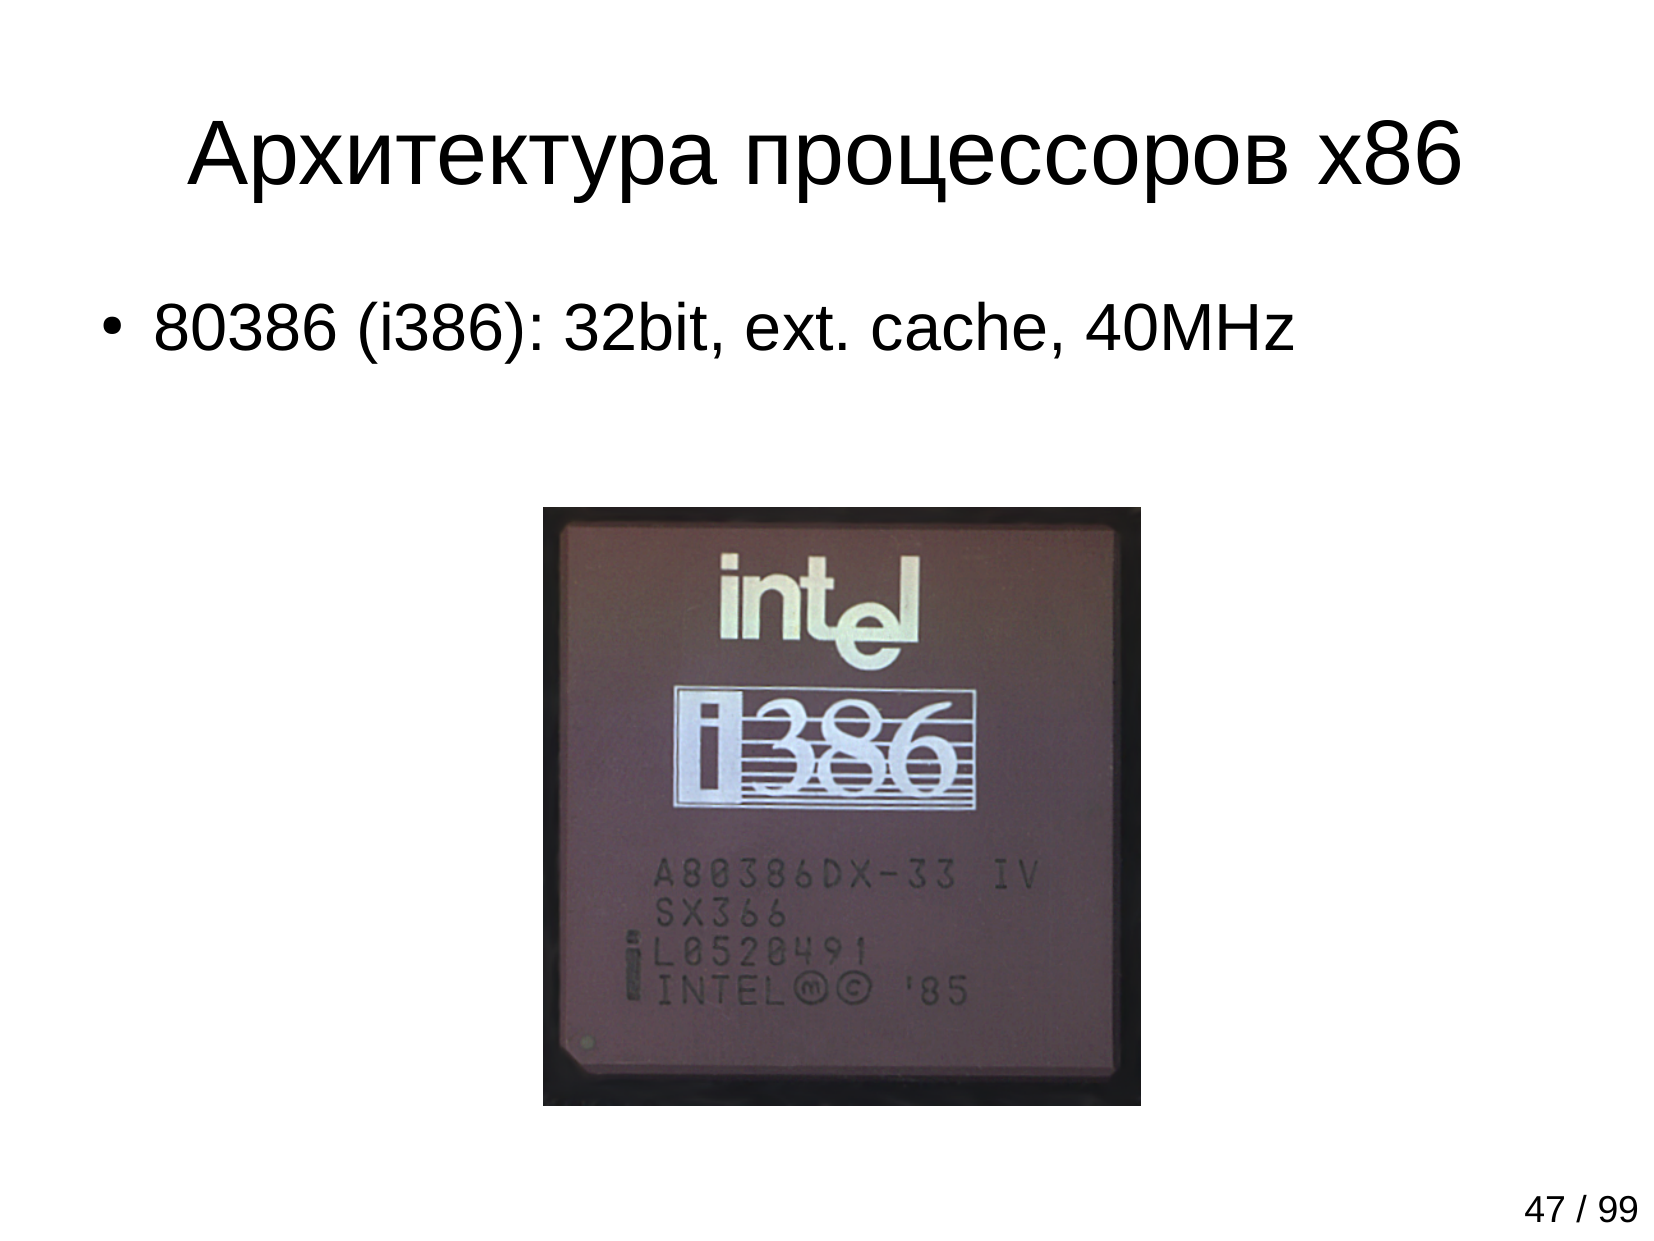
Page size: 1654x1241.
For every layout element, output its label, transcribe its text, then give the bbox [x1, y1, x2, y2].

title Архитектура процессоров x86 [82, 49, 1571, 257]
list 80386 (i386): 32bit, ext. cache, 40MHz [82, 290, 1571, 1010]
text_box <number> / 99 [1380, 1181, 1654, 1238]
picture [543, 507, 1141, 1106]
